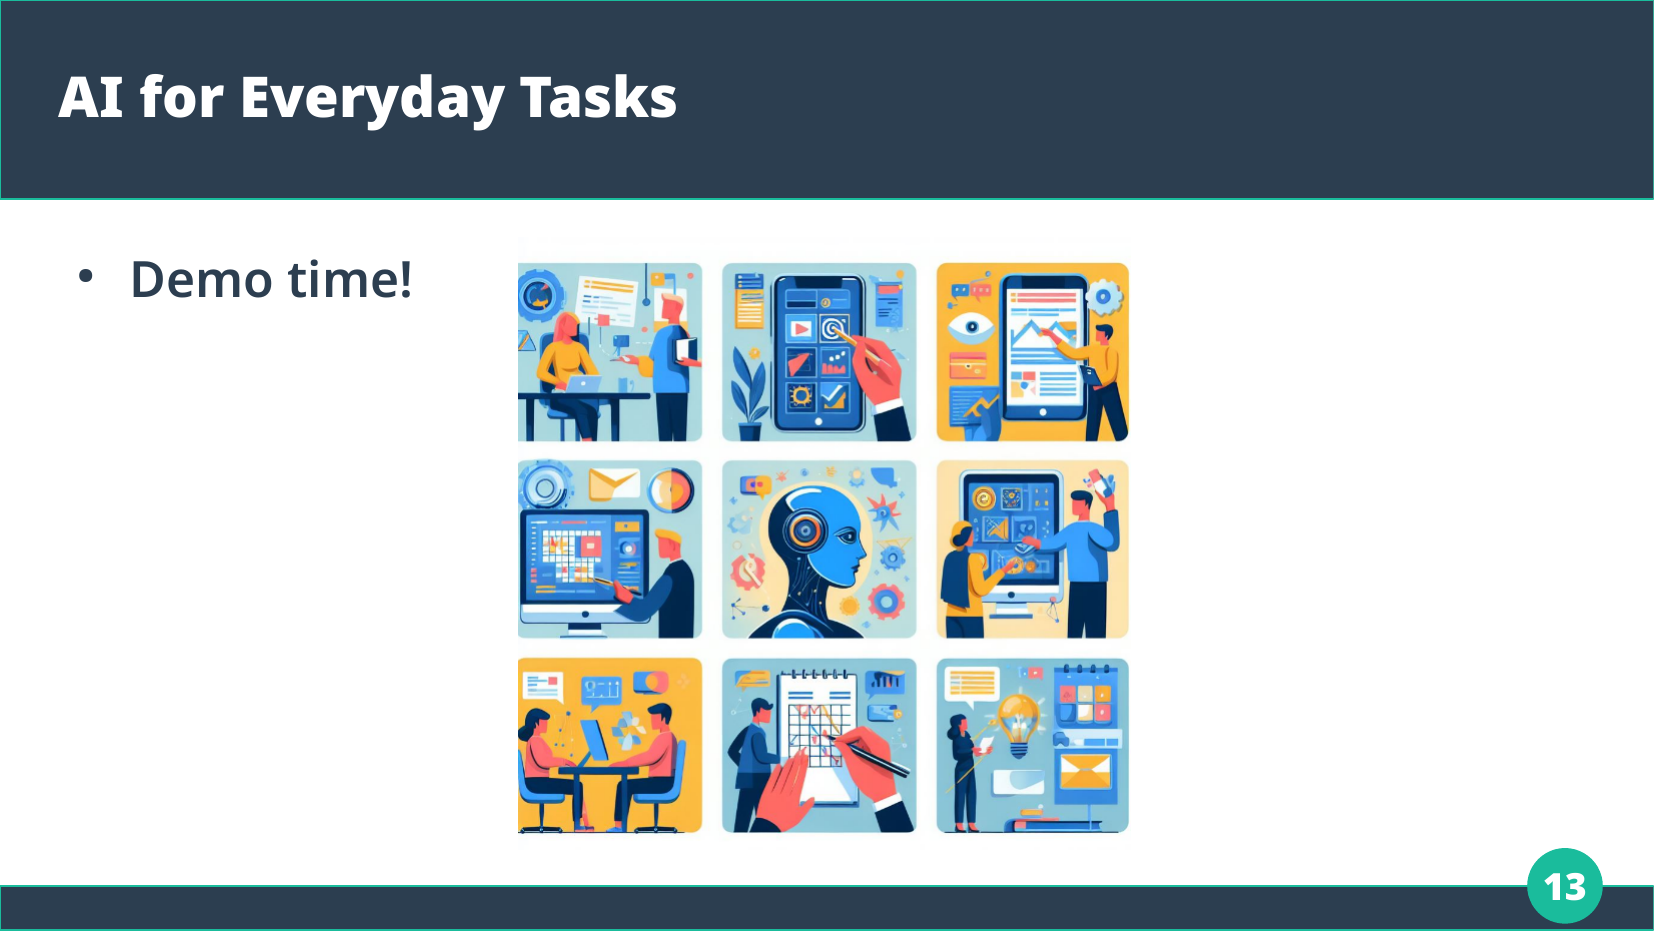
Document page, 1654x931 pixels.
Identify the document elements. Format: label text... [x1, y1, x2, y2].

picture [518, 237, 1131, 851]
list Demo time! [59, 243, 1595, 864]
title AI for Everyday Tasks [59, 37, 1595, 156]
